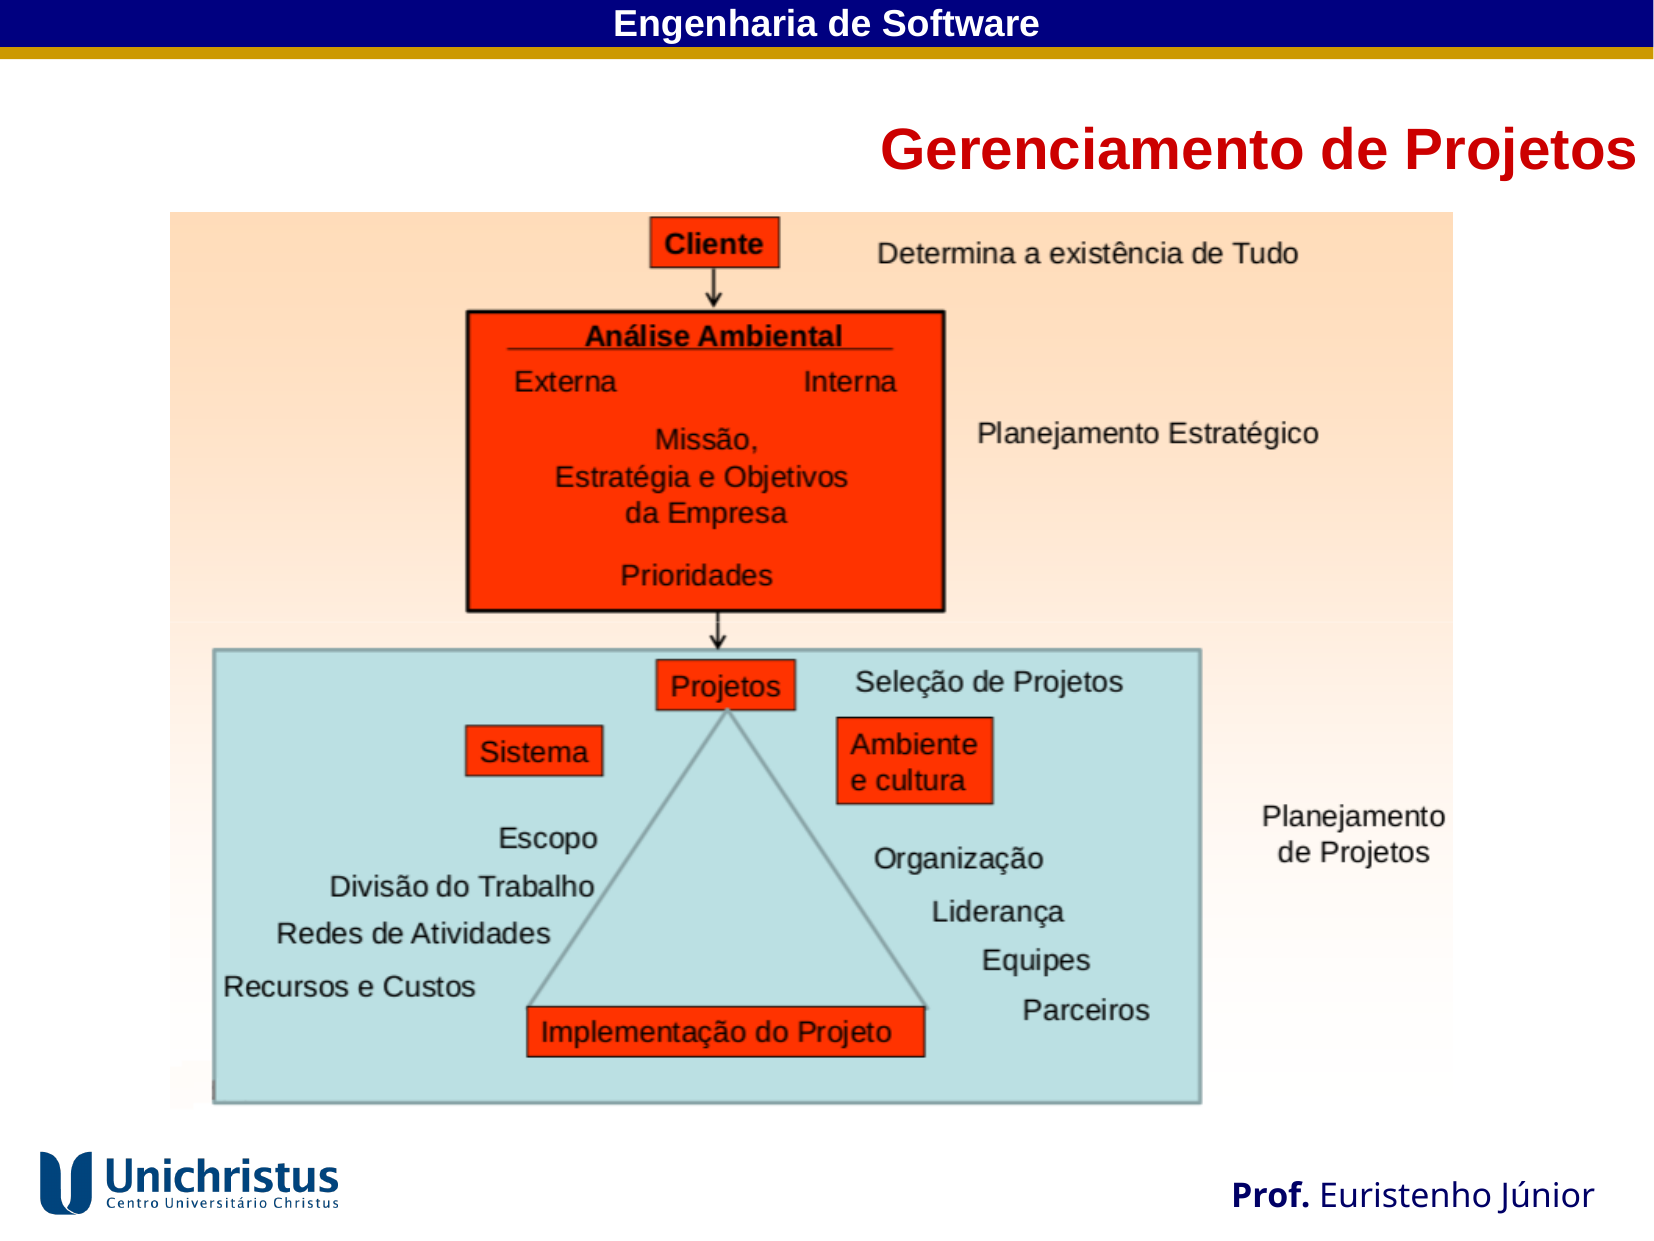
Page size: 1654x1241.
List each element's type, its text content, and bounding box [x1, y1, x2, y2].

text_box Prof. Euristenho Júnior [1216, 1163, 1654, 1224]
text_box Engenharia de Software [0, 0, 1654, 47]
picture [170, 212, 1453, 1112]
text_box [0, 47, 1654, 60]
text_box Gerenciamento de Projetos [865, 109, 1654, 189]
picture [35, 1148, 343, 1217]
